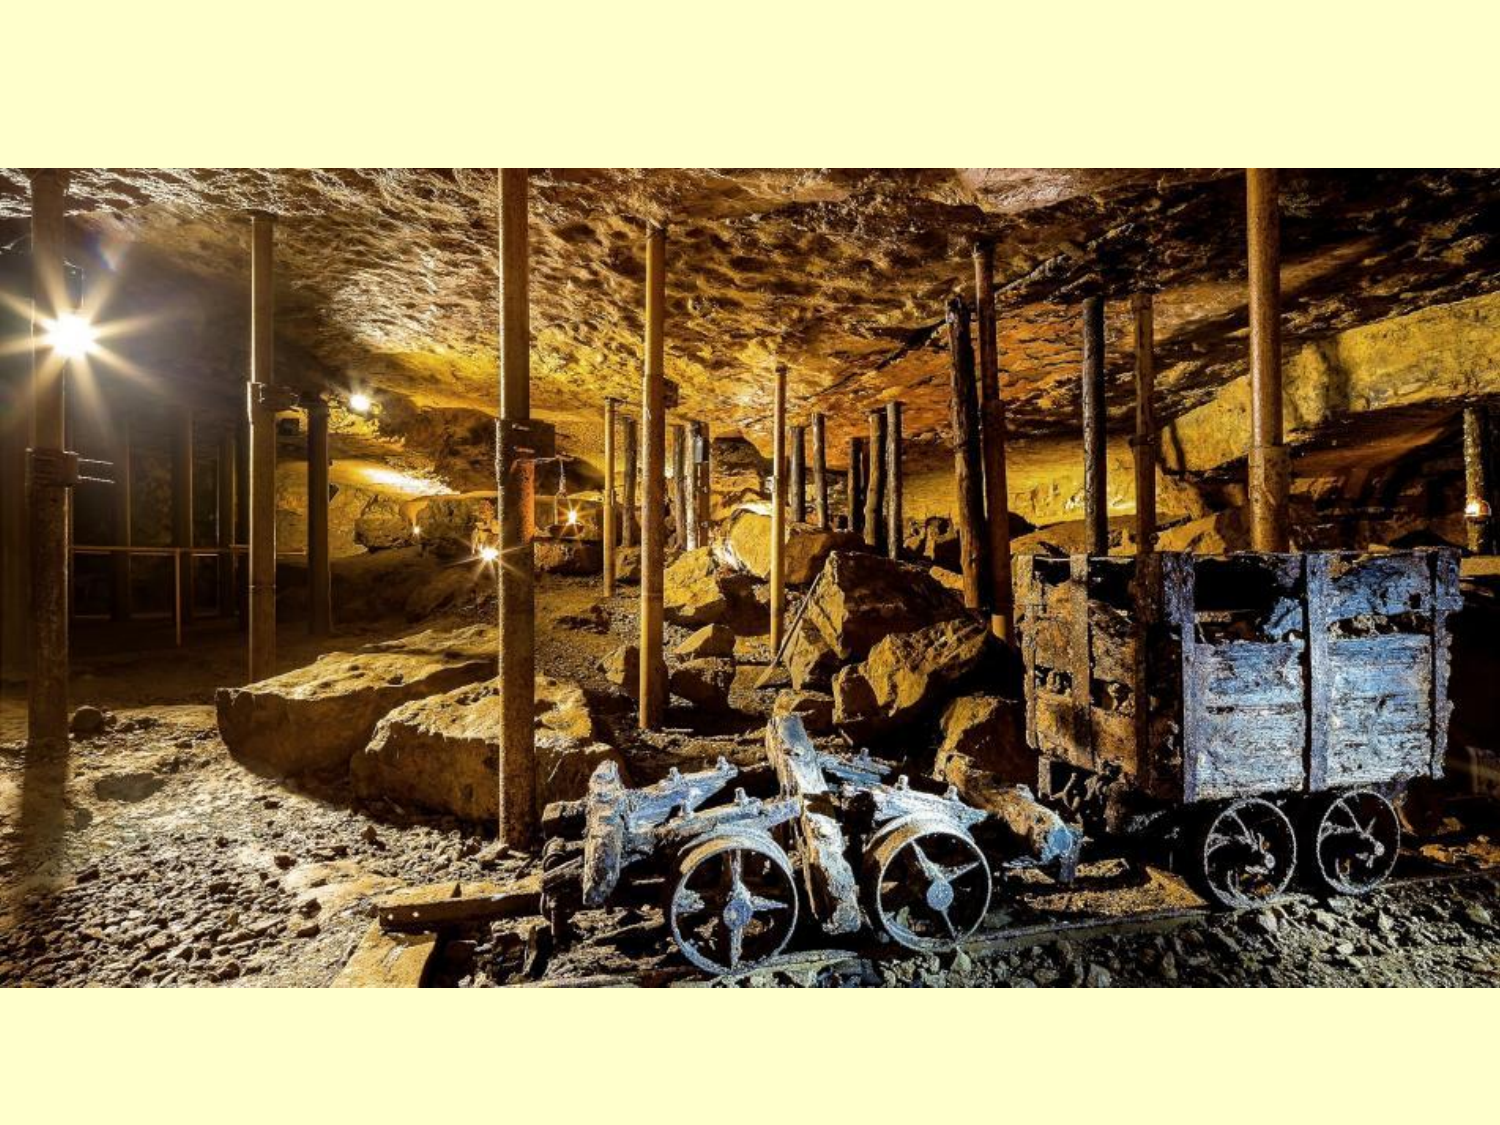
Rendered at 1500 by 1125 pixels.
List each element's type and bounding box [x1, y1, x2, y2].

picture [0, 168, 1500, 988]
